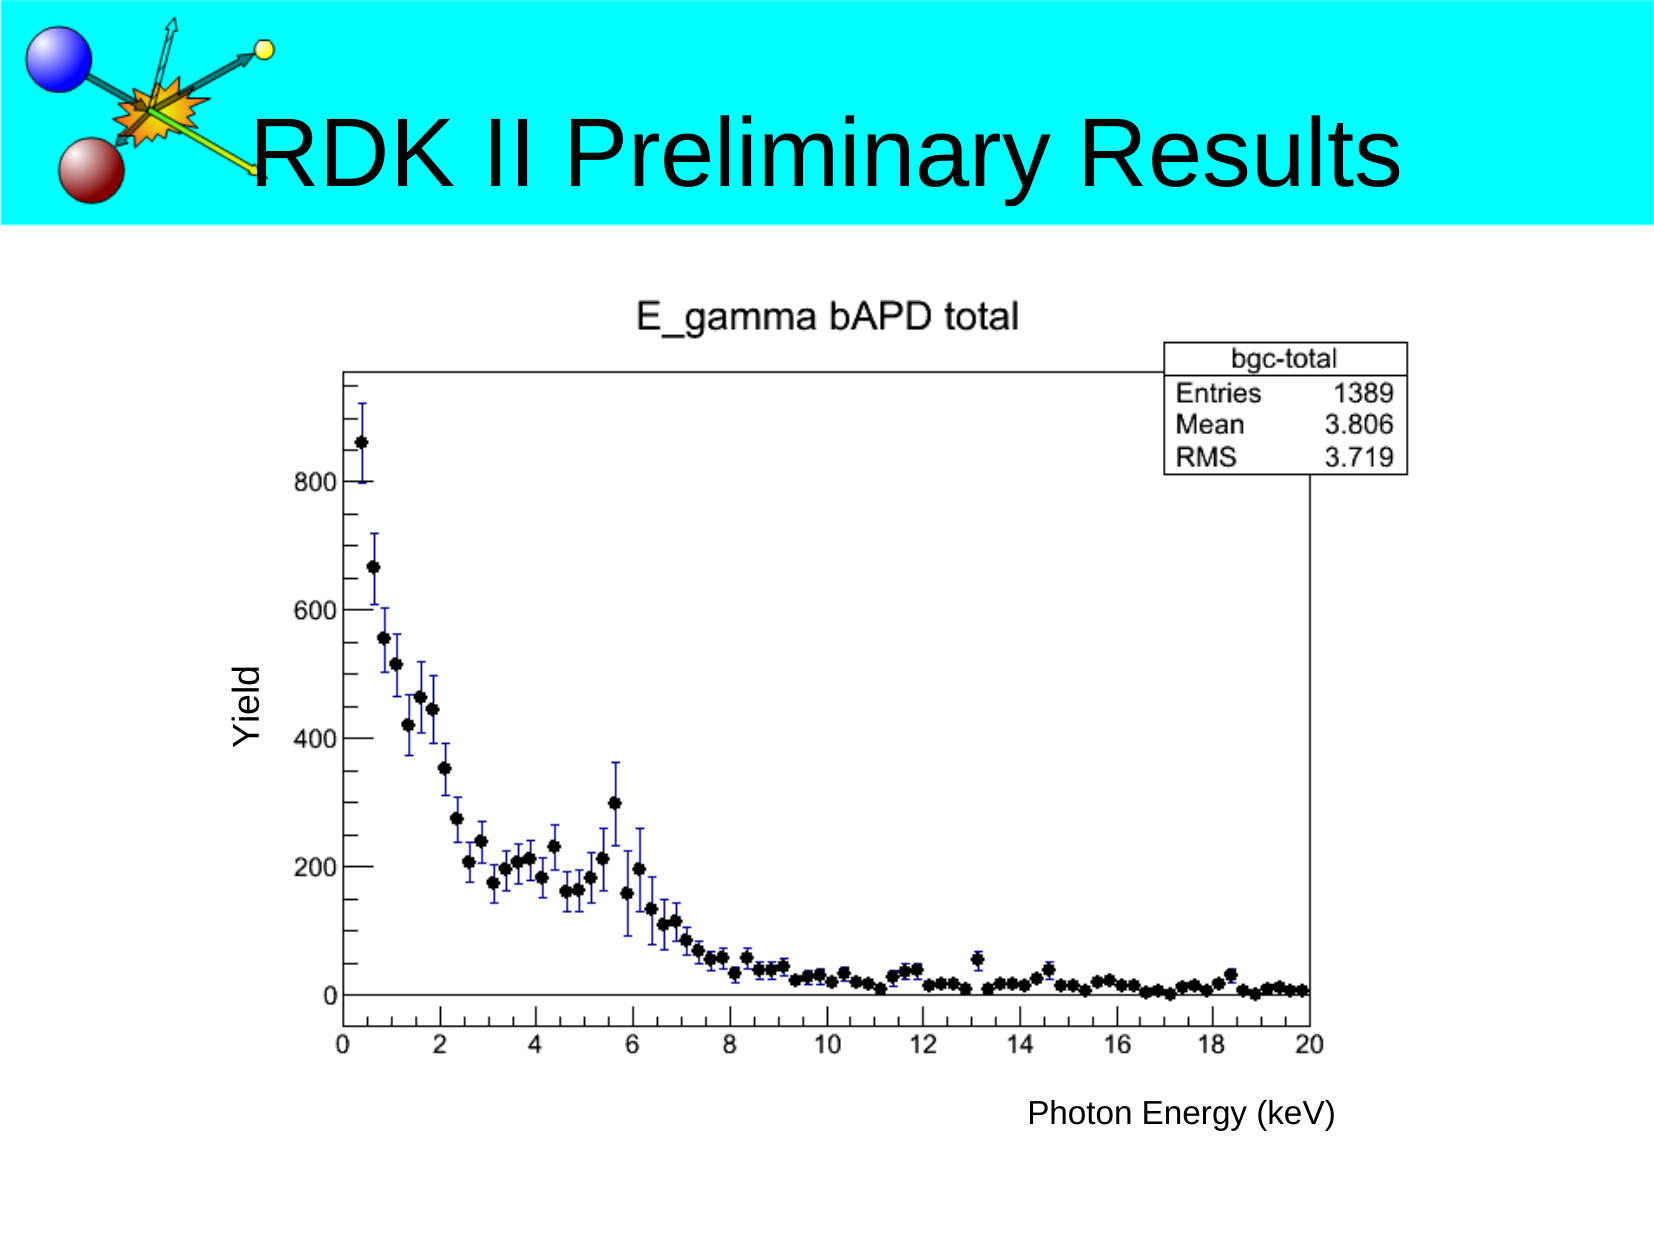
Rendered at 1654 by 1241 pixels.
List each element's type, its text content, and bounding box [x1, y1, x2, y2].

text_box Photon Energy (keV) [1012, 1087, 1388, 1140]
picture [0, 0, 1654, 1241]
text_box Yield [217, 614, 275, 764]
title RDK II Preliminary Results [82, 49, 1571, 257]
